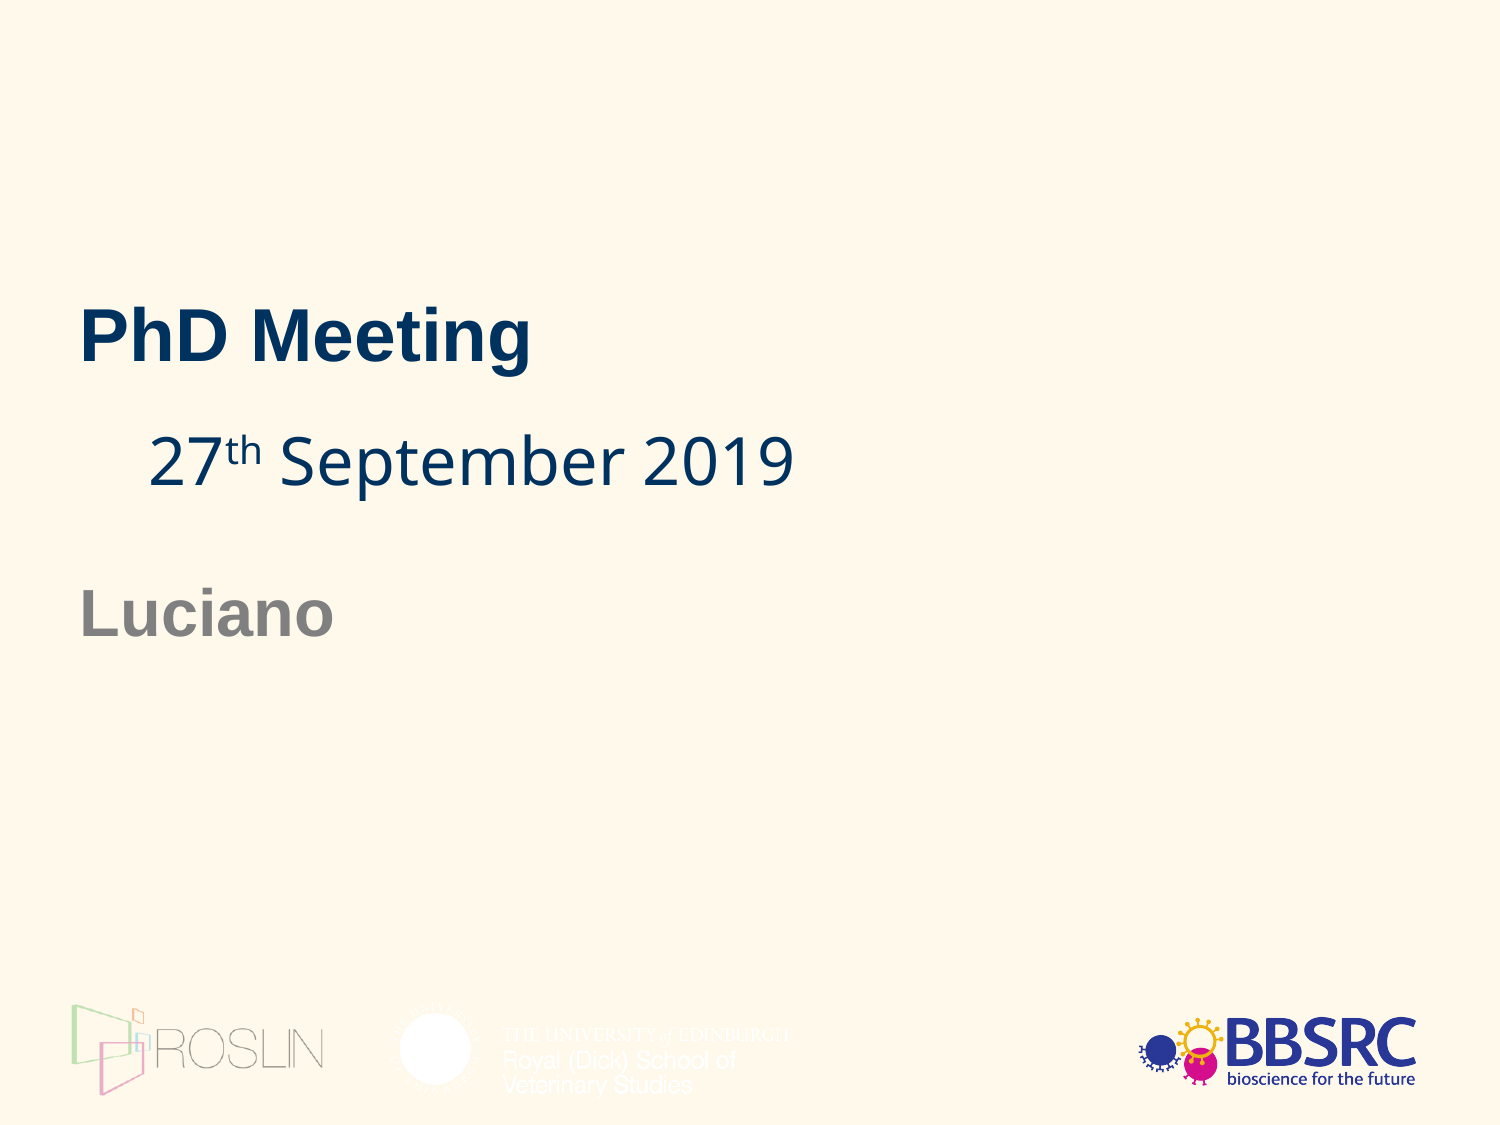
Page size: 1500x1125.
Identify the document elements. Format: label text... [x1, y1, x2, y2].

title PhD Meeting [64, 278, 1425, 386]
list 27th September 2019 [63, 411, 1424, 537]
picture [1137, 1014, 1416, 1092]
subtitle Luciano [64, 562, 1424, 965]
picture [64, 969, 336, 1118]
